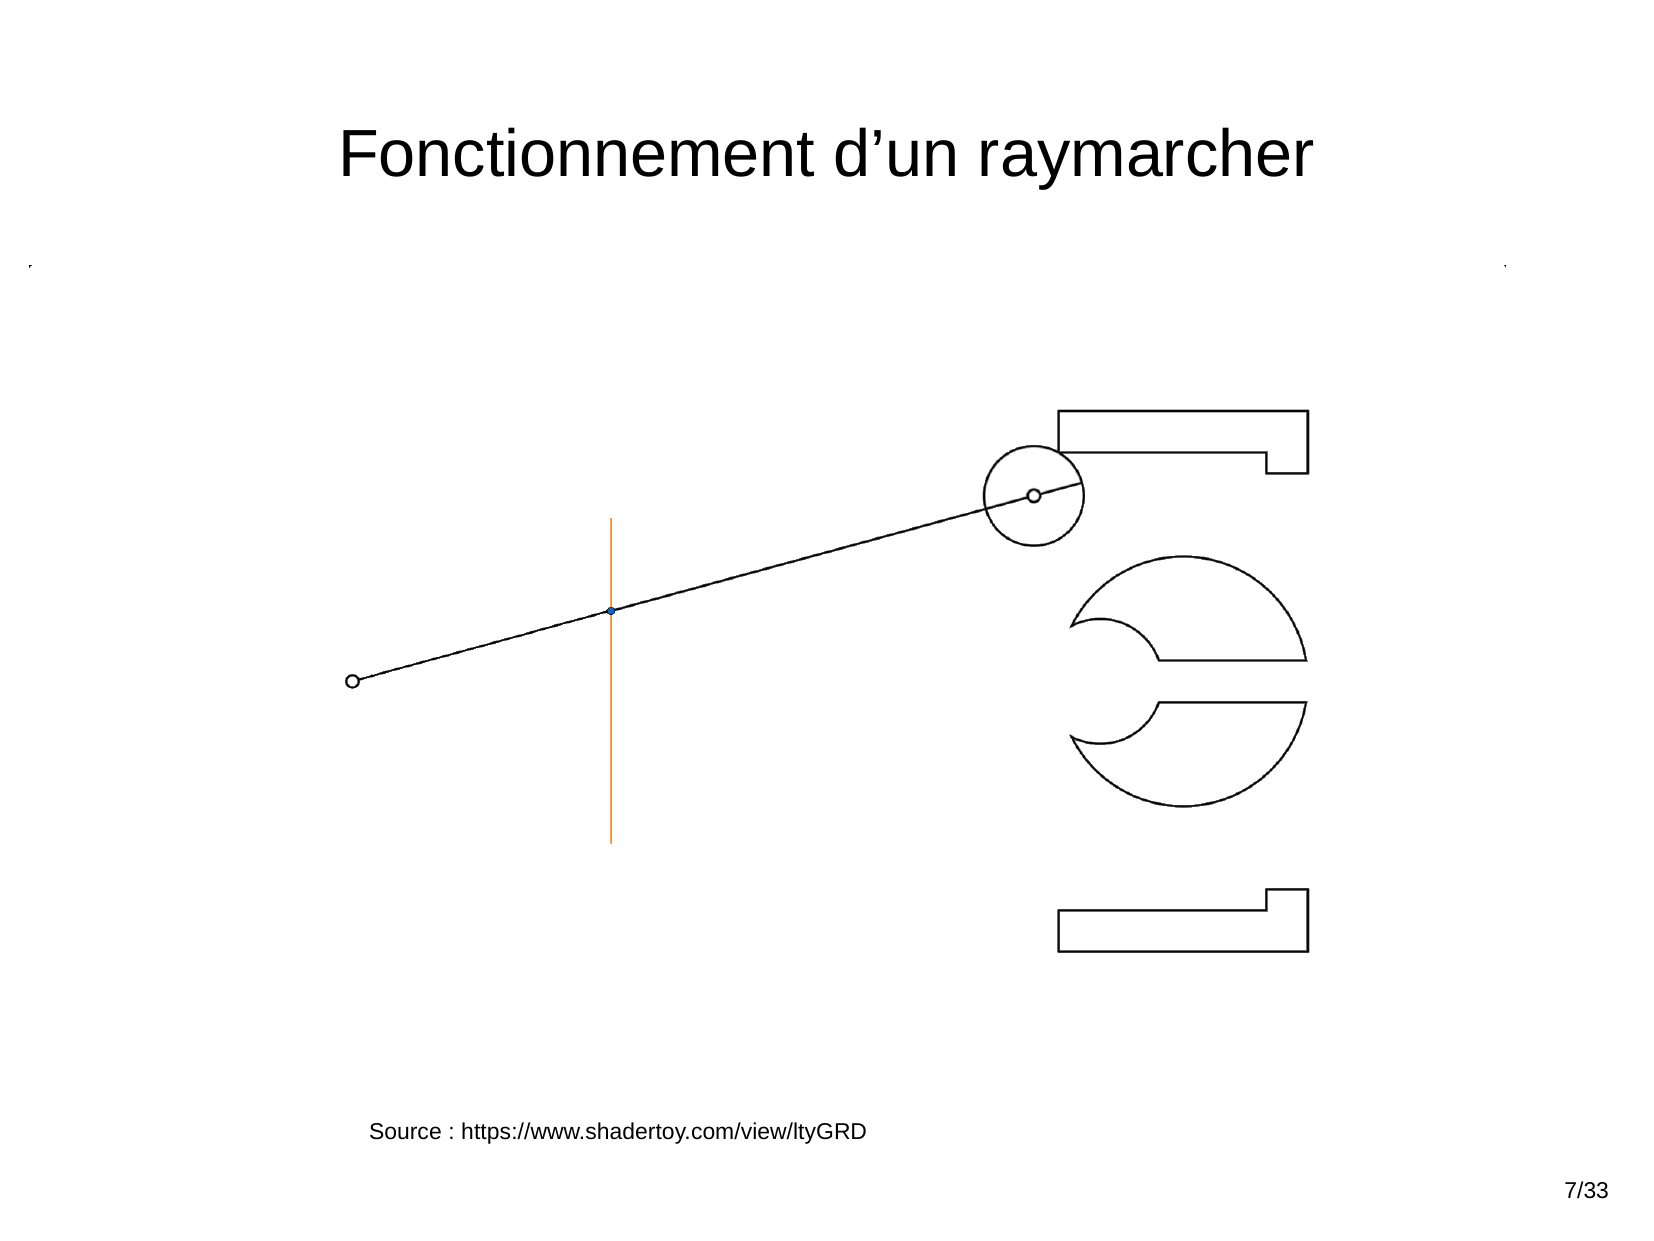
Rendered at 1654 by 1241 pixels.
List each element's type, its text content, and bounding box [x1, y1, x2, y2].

title Fonctionnement d’un raymarcher [82, 49, 1571, 257]
text_box Source : https://www.shadertoy.com/view/ltyGRD [354, 1111, 883, 1152]
text_box 7/33 [1549, 1170, 1625, 1211]
picture [29, 265, 1506, 1097]
